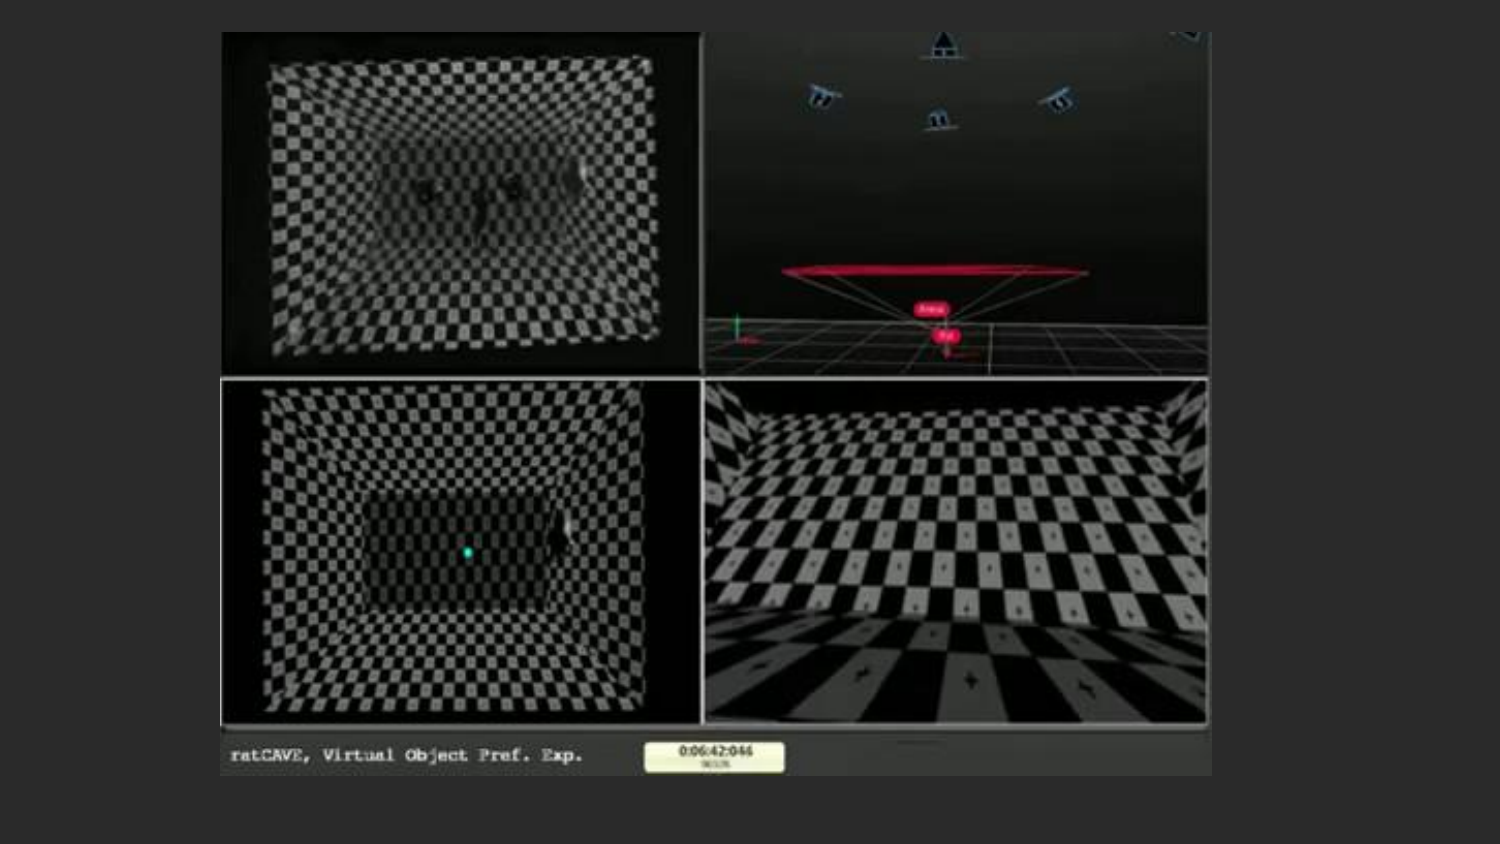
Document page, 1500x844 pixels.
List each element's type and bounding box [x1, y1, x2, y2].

picture [220, 32, 1212, 776]
